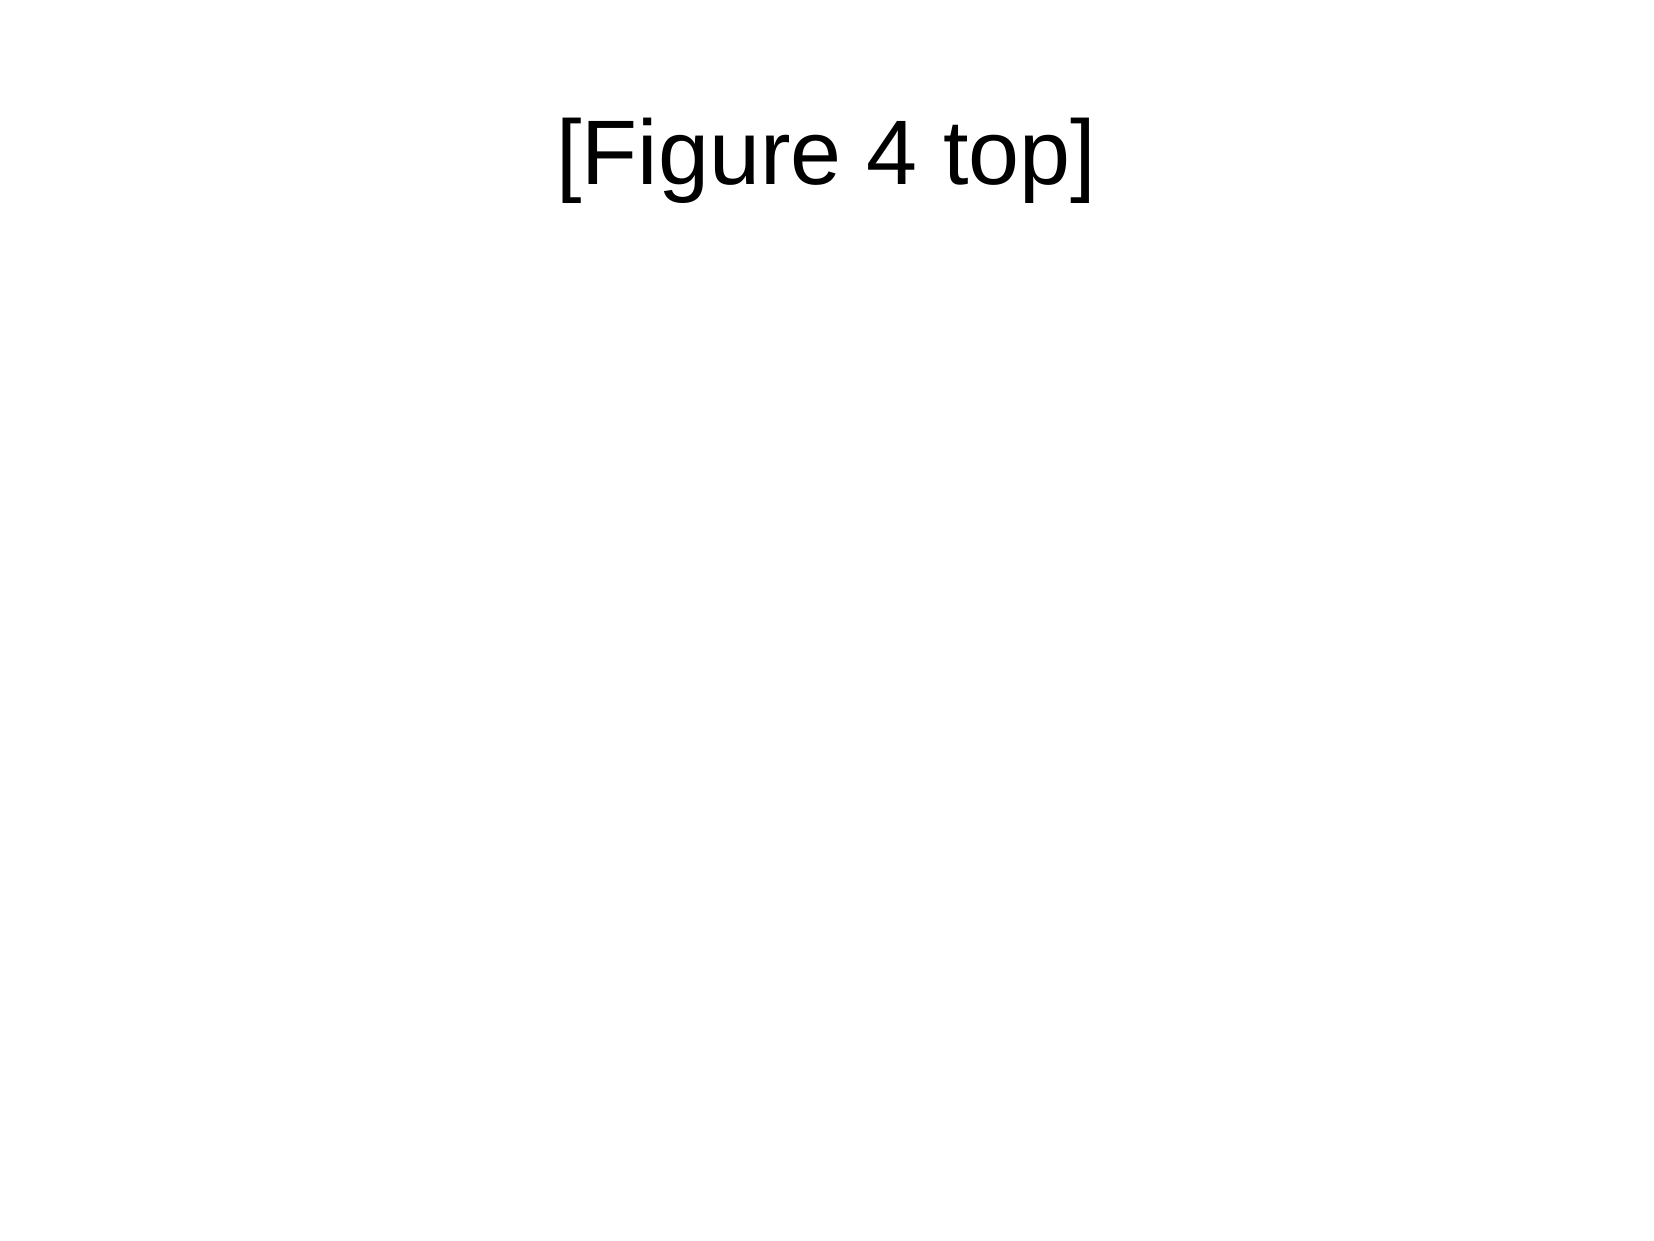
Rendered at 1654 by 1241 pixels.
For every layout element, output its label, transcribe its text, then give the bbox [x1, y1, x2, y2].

title [Figure 4 top] [82, 49, 1571, 257]
